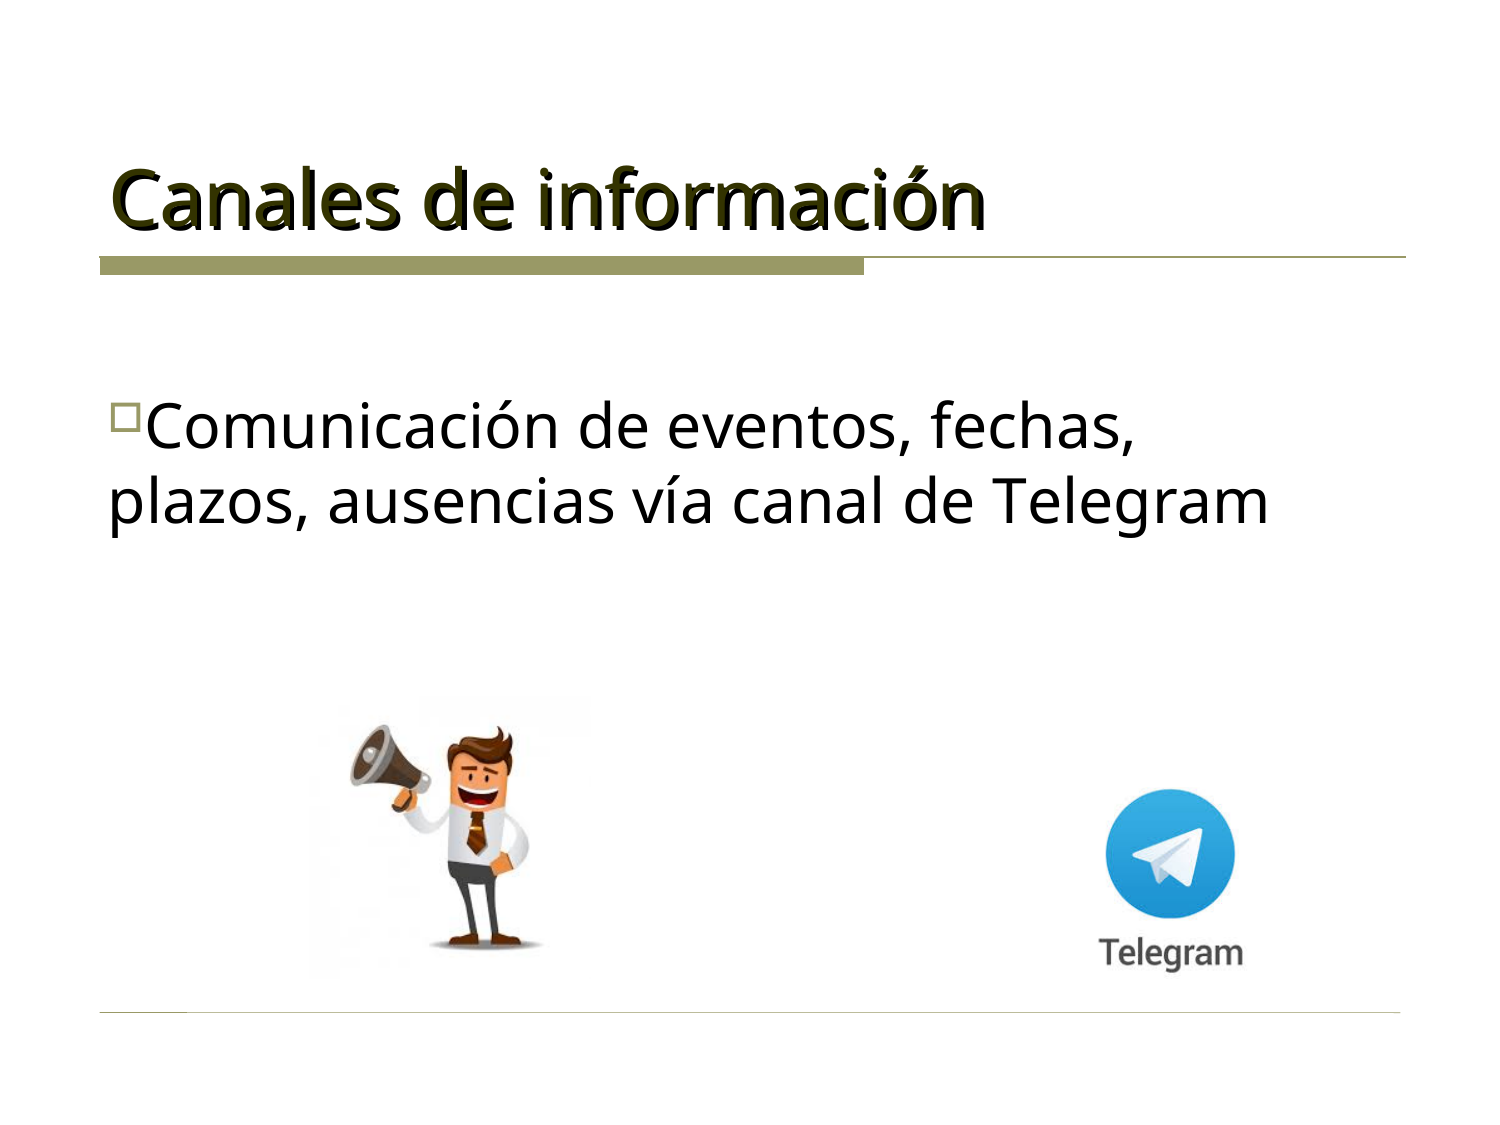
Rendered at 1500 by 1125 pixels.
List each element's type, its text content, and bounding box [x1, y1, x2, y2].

list Comunicación de eventos, fechas, plazos, ausencias vía canal de Telegram [92, 287, 1353, 1013]
picture [1031, 779, 1300, 981]
title Canales de información [94, 50, 1407, 250]
picture [309, 696, 591, 979]
